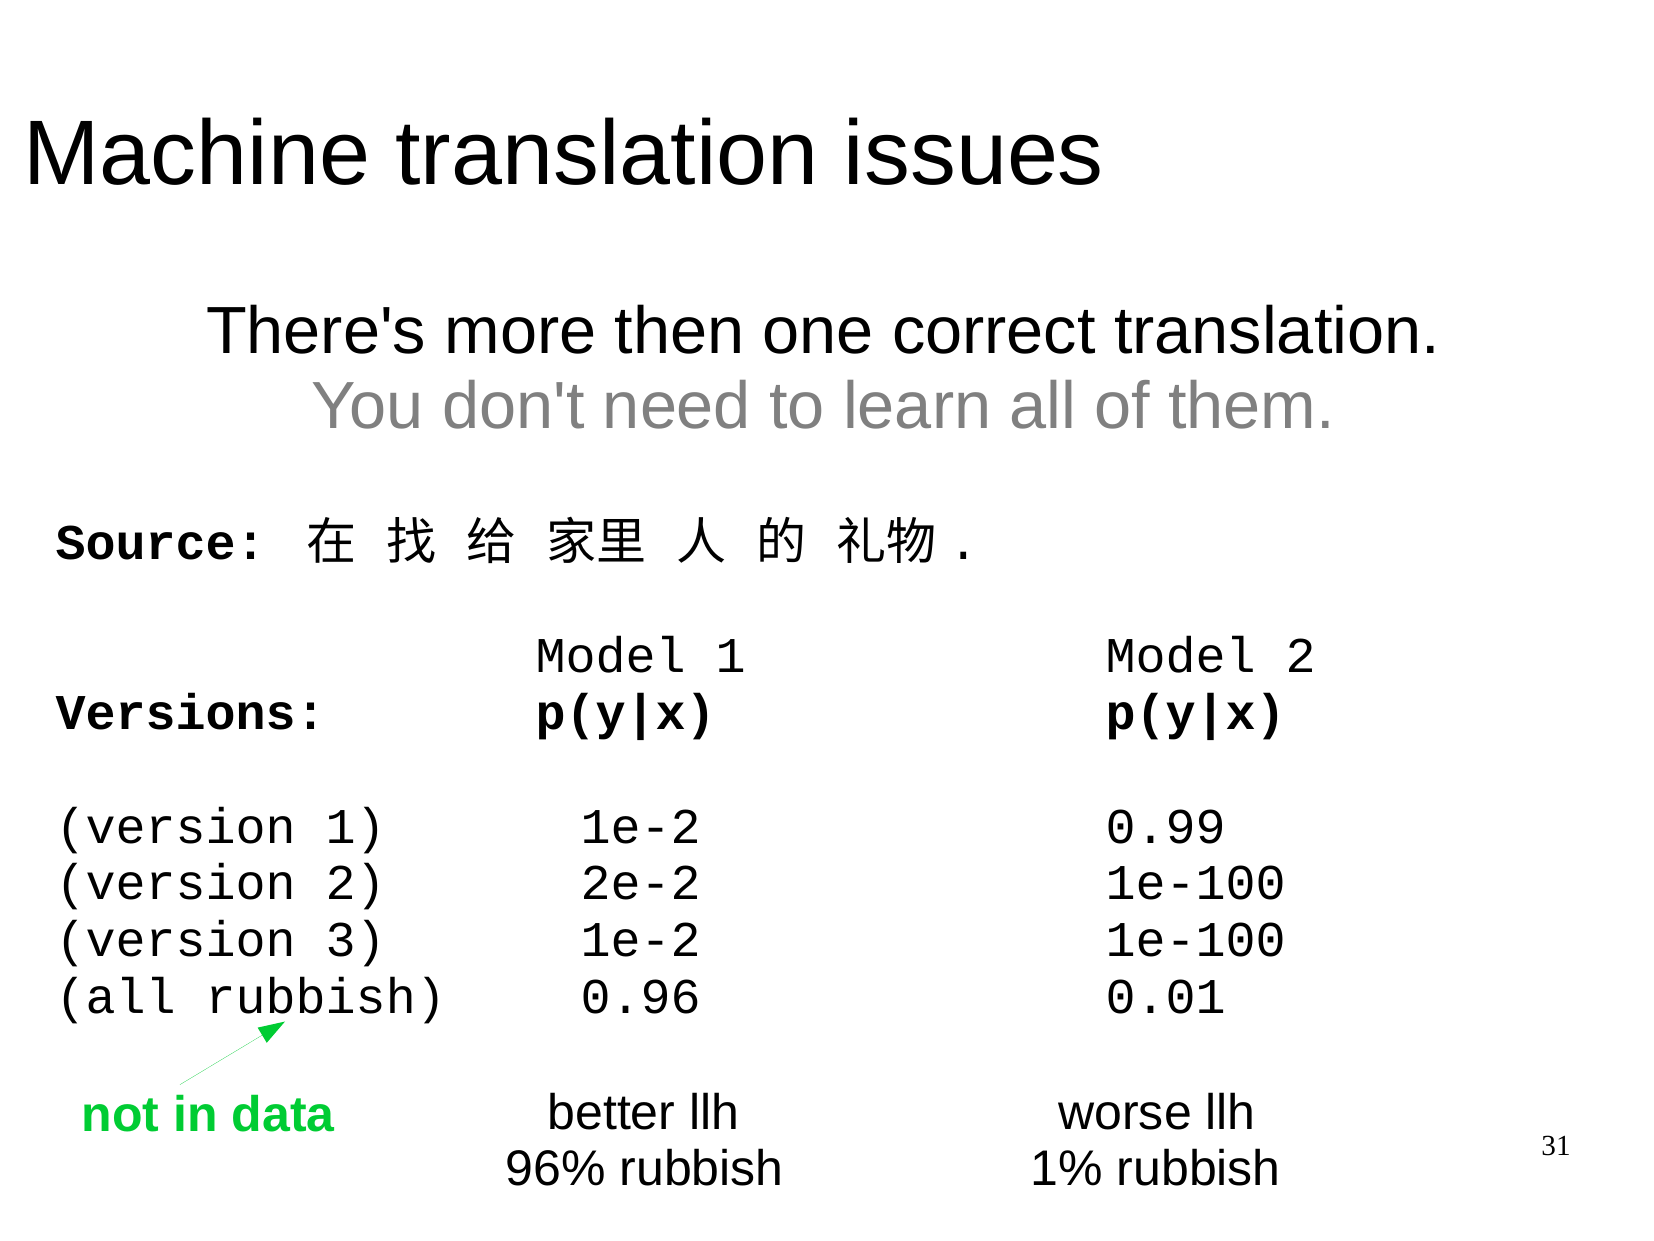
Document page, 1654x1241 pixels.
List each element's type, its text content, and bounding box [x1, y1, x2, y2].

text_box not in data [66, 1078, 350, 1150]
text_box There's more then one correct translation. You don't need to learn all of them. Source: 在 找 给 家里 人 的 礼物. Model 1 Model 2 Versions: p(y|x) p(y|x) (version 1) 1e-2 0.99 (version 2) 2e-2 1e-100 (version 3) 1e-2 1e-100 (all rubbish) 0.96 0.01 better llh worse llh 96% rubbish 1% rubbish [40, 285, 1607, 1207]
title Machine translation issues [23, 49, 1512, 257]
